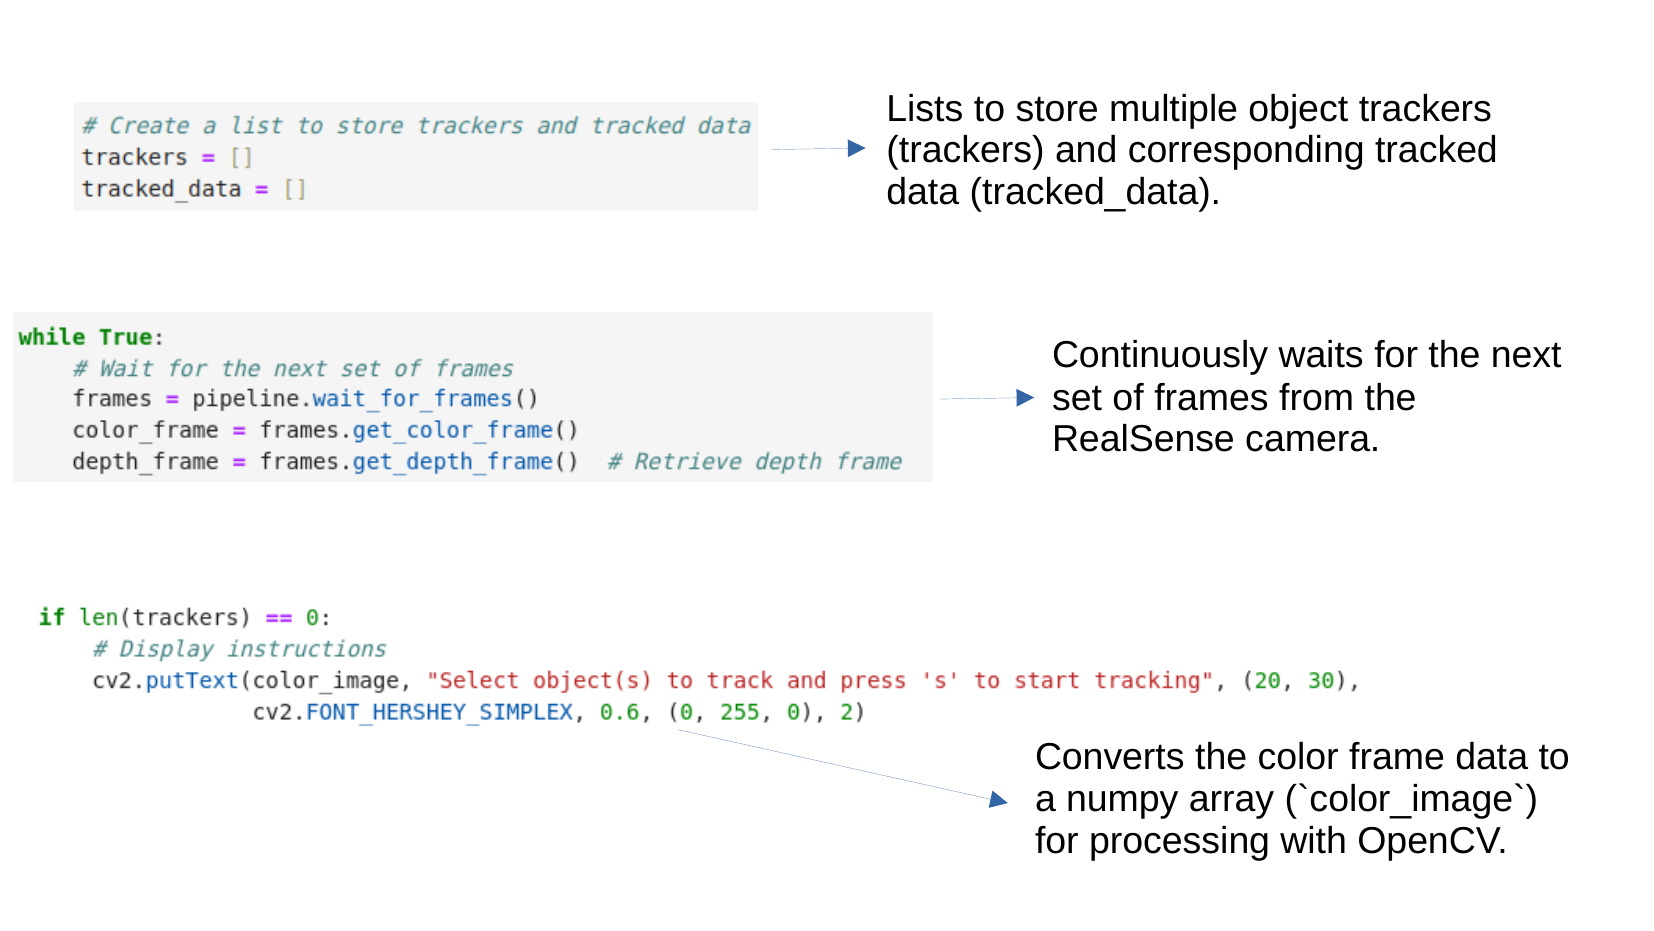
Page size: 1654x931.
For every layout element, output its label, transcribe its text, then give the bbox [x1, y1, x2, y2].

picture [20, 575, 1377, 734]
picture [13, 312, 933, 482]
text_box Continuously waits for the next set of frames from the RealSense camera. [1037, 326, 1621, 510]
picture [74, 102, 758, 211]
text_box Lists to store multiple object trackers (trackers) and corresponding tracked data (tracked_data). [871, 79, 1569, 263]
text_box Converts the color frame data to a numpy array (`color_image`) for processing with OpenCV. [1020, 728, 1604, 911]
